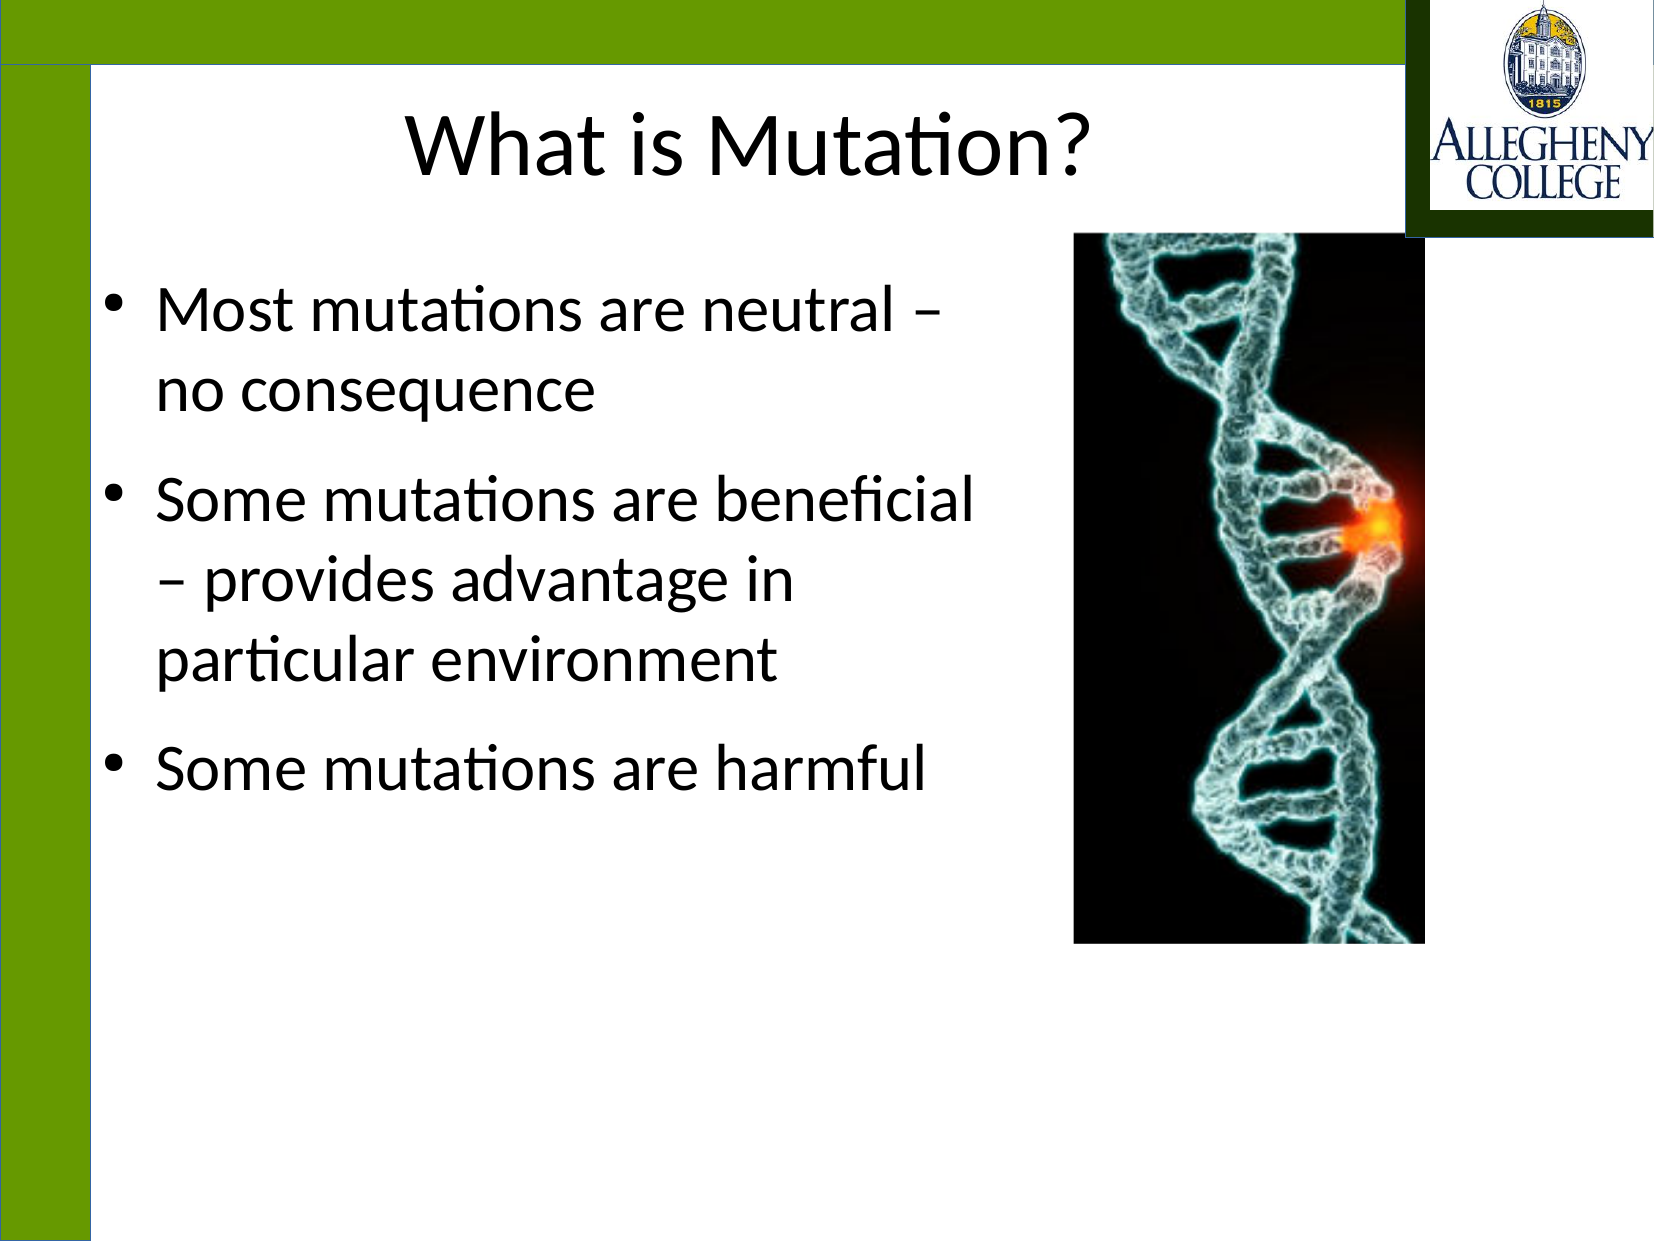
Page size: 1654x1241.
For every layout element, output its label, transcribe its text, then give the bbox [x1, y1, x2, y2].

picture [1430, 0, 1654, 210]
title What is Mutation? [91, 65, 1405, 233]
picture [1073, 232, 1426, 944]
text_box [0, 0, 1654, 1241]
list Most mutations are neutral – no consequence Some mutations are beneficial – provides advantage in particular environment Some mutations are harmful [91, 257, 1039, 1053]
